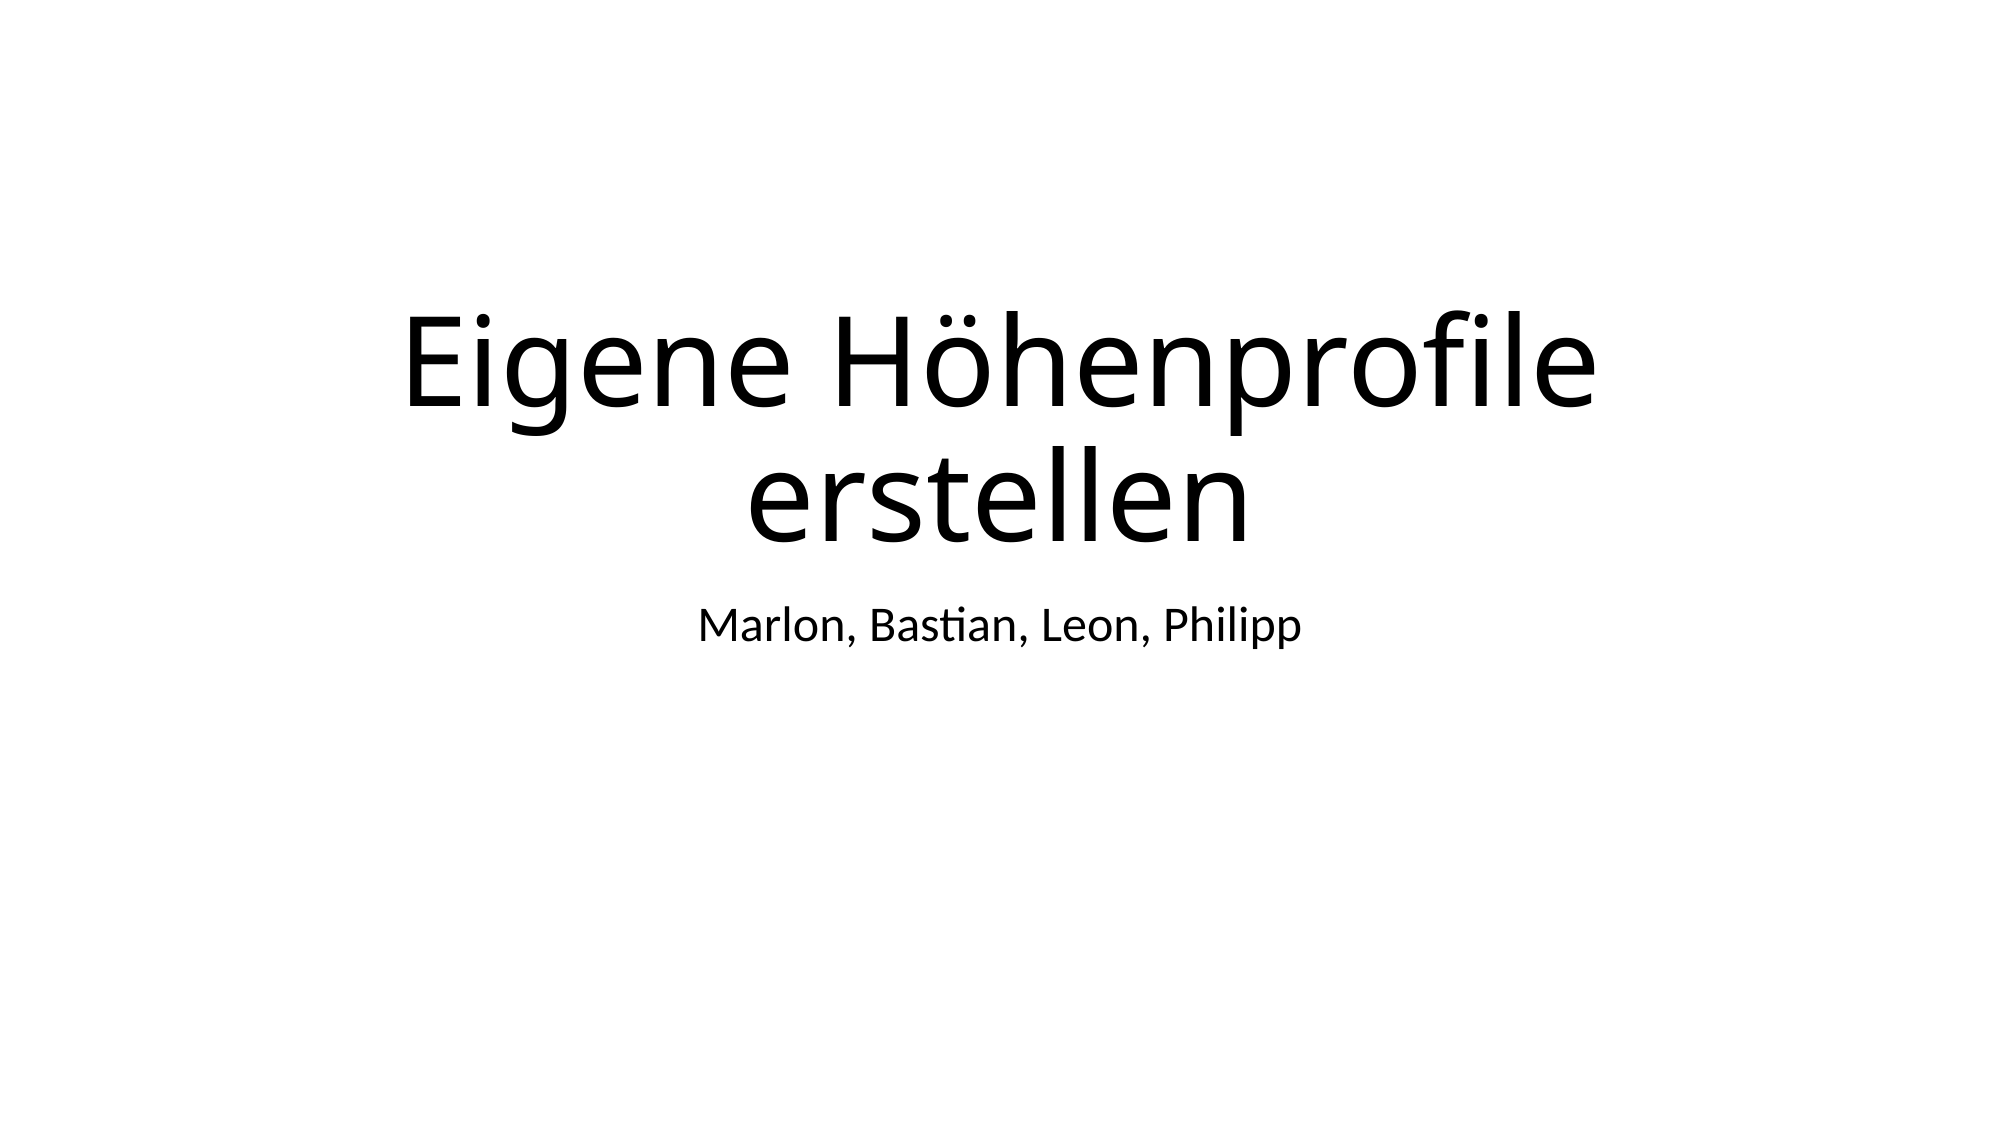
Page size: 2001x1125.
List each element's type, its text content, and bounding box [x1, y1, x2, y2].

subtitle Marlon, Bastian, Leon, Philipp [249, 590, 1750, 863]
title Eigene Höhenprofile erstellen [249, 184, 1750, 576]
